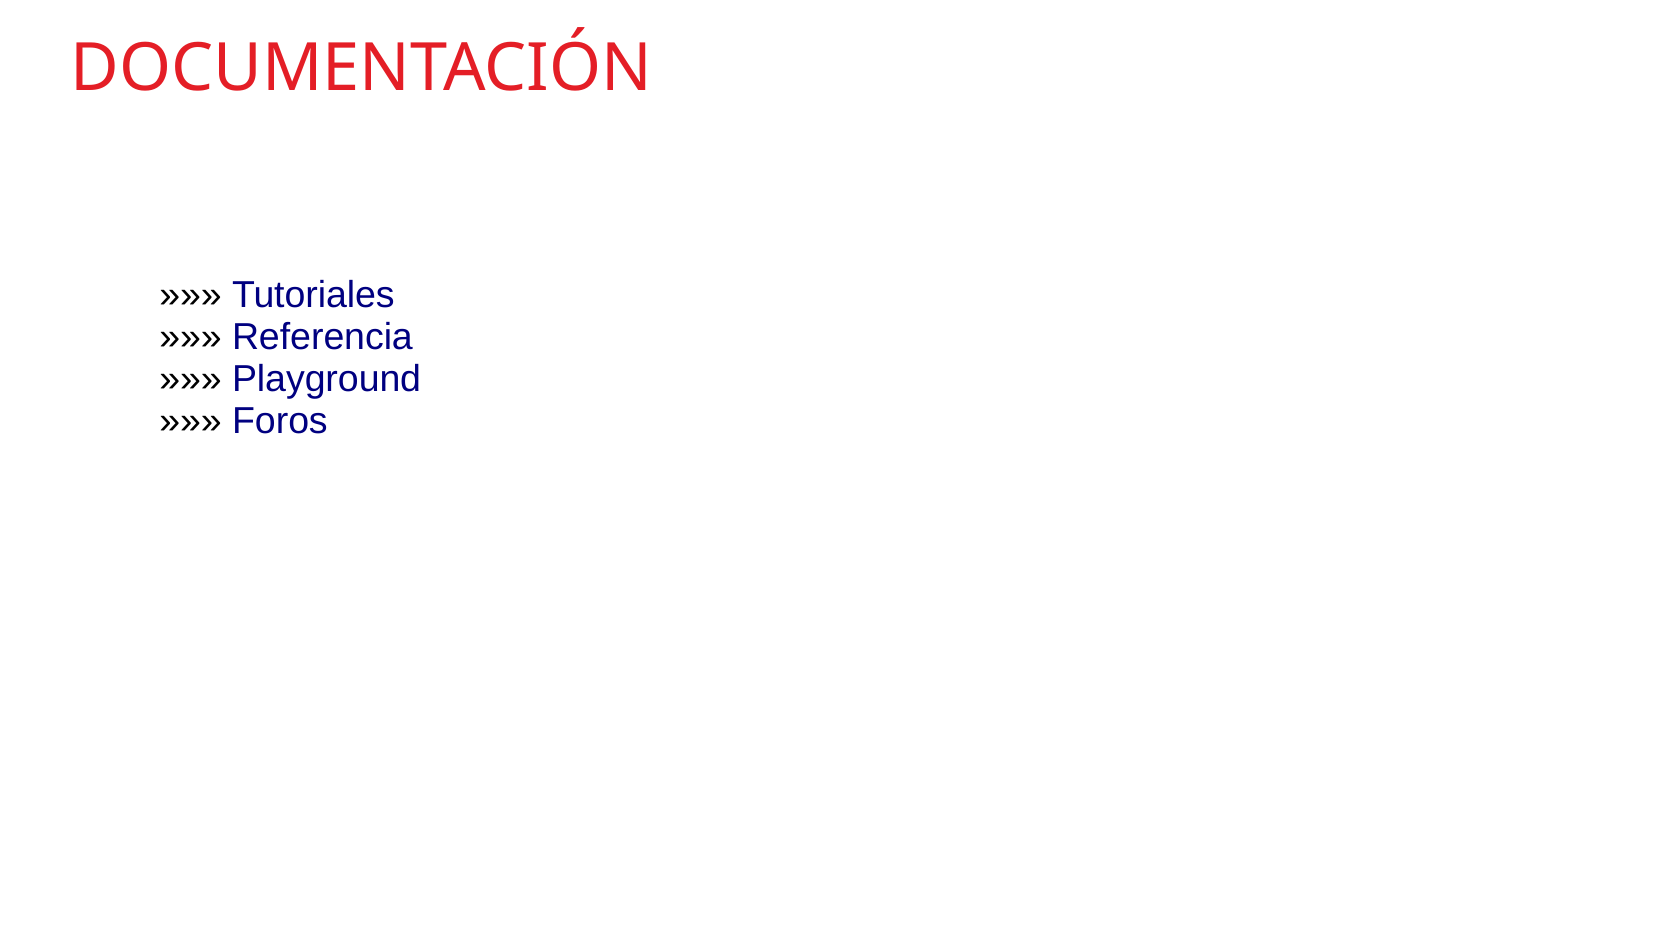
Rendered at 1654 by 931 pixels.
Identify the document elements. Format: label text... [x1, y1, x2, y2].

title DOCUMENTACIÓN [70, 11, 1347, 118]
text_box »»» Tutoriales »»» Referencia »»» Playground »»» Foros [144, 265, 1509, 785]
